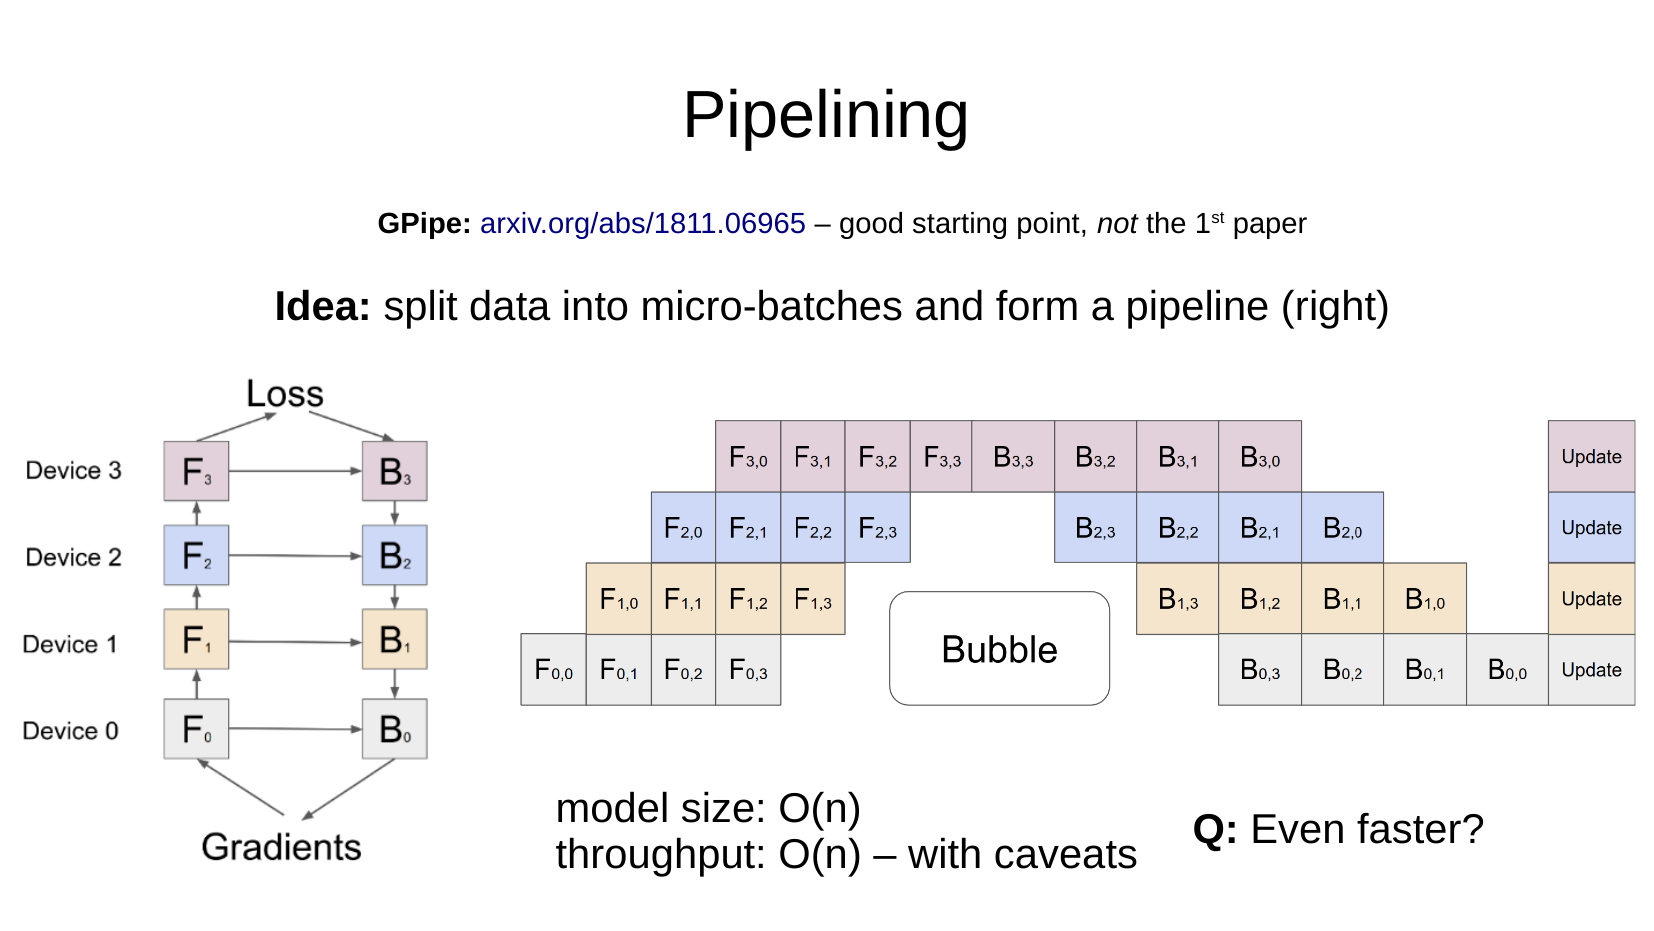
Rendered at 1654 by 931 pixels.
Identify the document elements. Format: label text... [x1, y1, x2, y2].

picture [517, 415, 1636, 709]
picture [3, 374, 436, 881]
text_box model size: O(n) throughput: O(n) – with caveats [540, 777, 1267, 885]
title Pipelining [82, 37, 1571, 193]
subtitle Idea: split data into micro-batches and form a pipeline (right) [88, 152, 1577, 693]
text_box GPipe: arxiv.org/abs/1811.06965 – good starting point, not the 1st paper [234, 199, 1451, 309]
text_box Q: Even faster? [1192, 777, 1654, 881]
